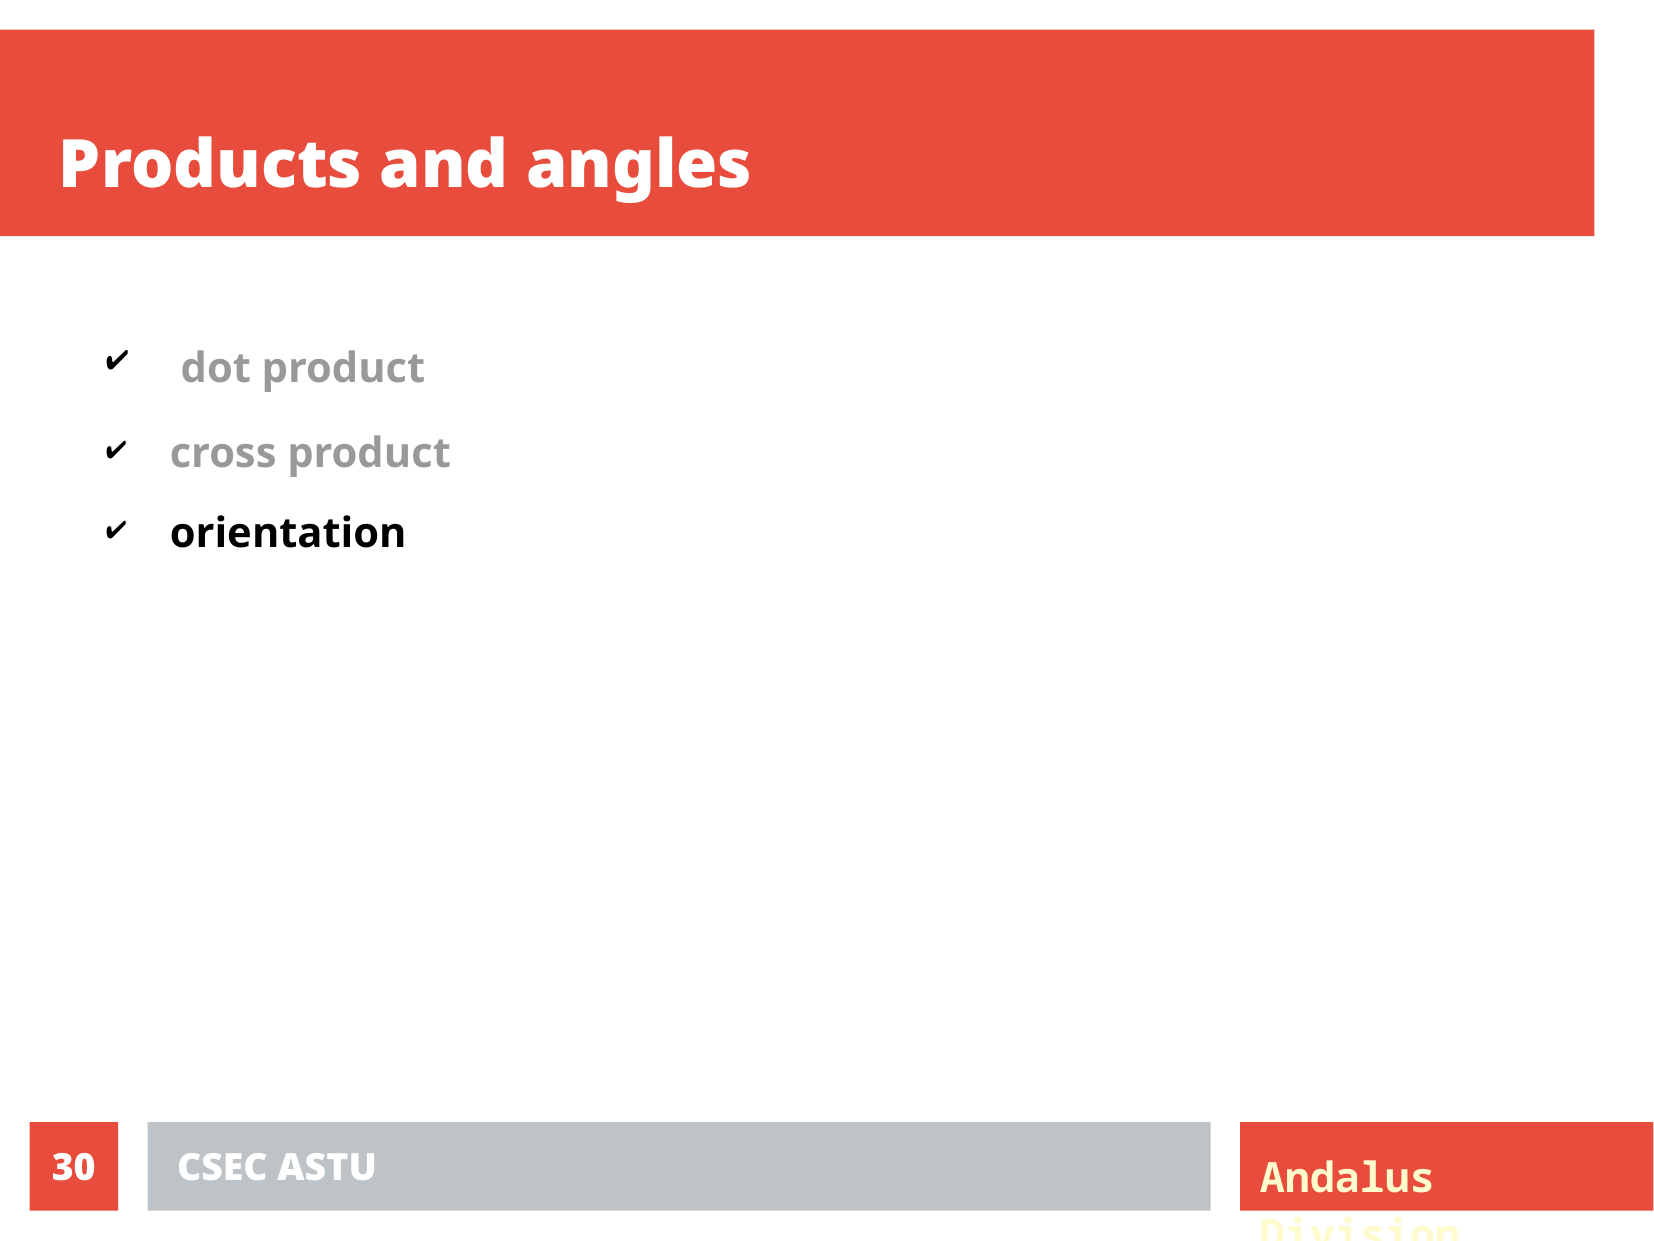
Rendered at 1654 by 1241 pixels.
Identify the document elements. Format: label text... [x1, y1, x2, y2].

title Products and angles [59, 59, 1595, 207]
text_box Andalus Division [1245, 1140, 1636, 1197]
list dot product cross product orientation [59, 324, 1565, 1093]
